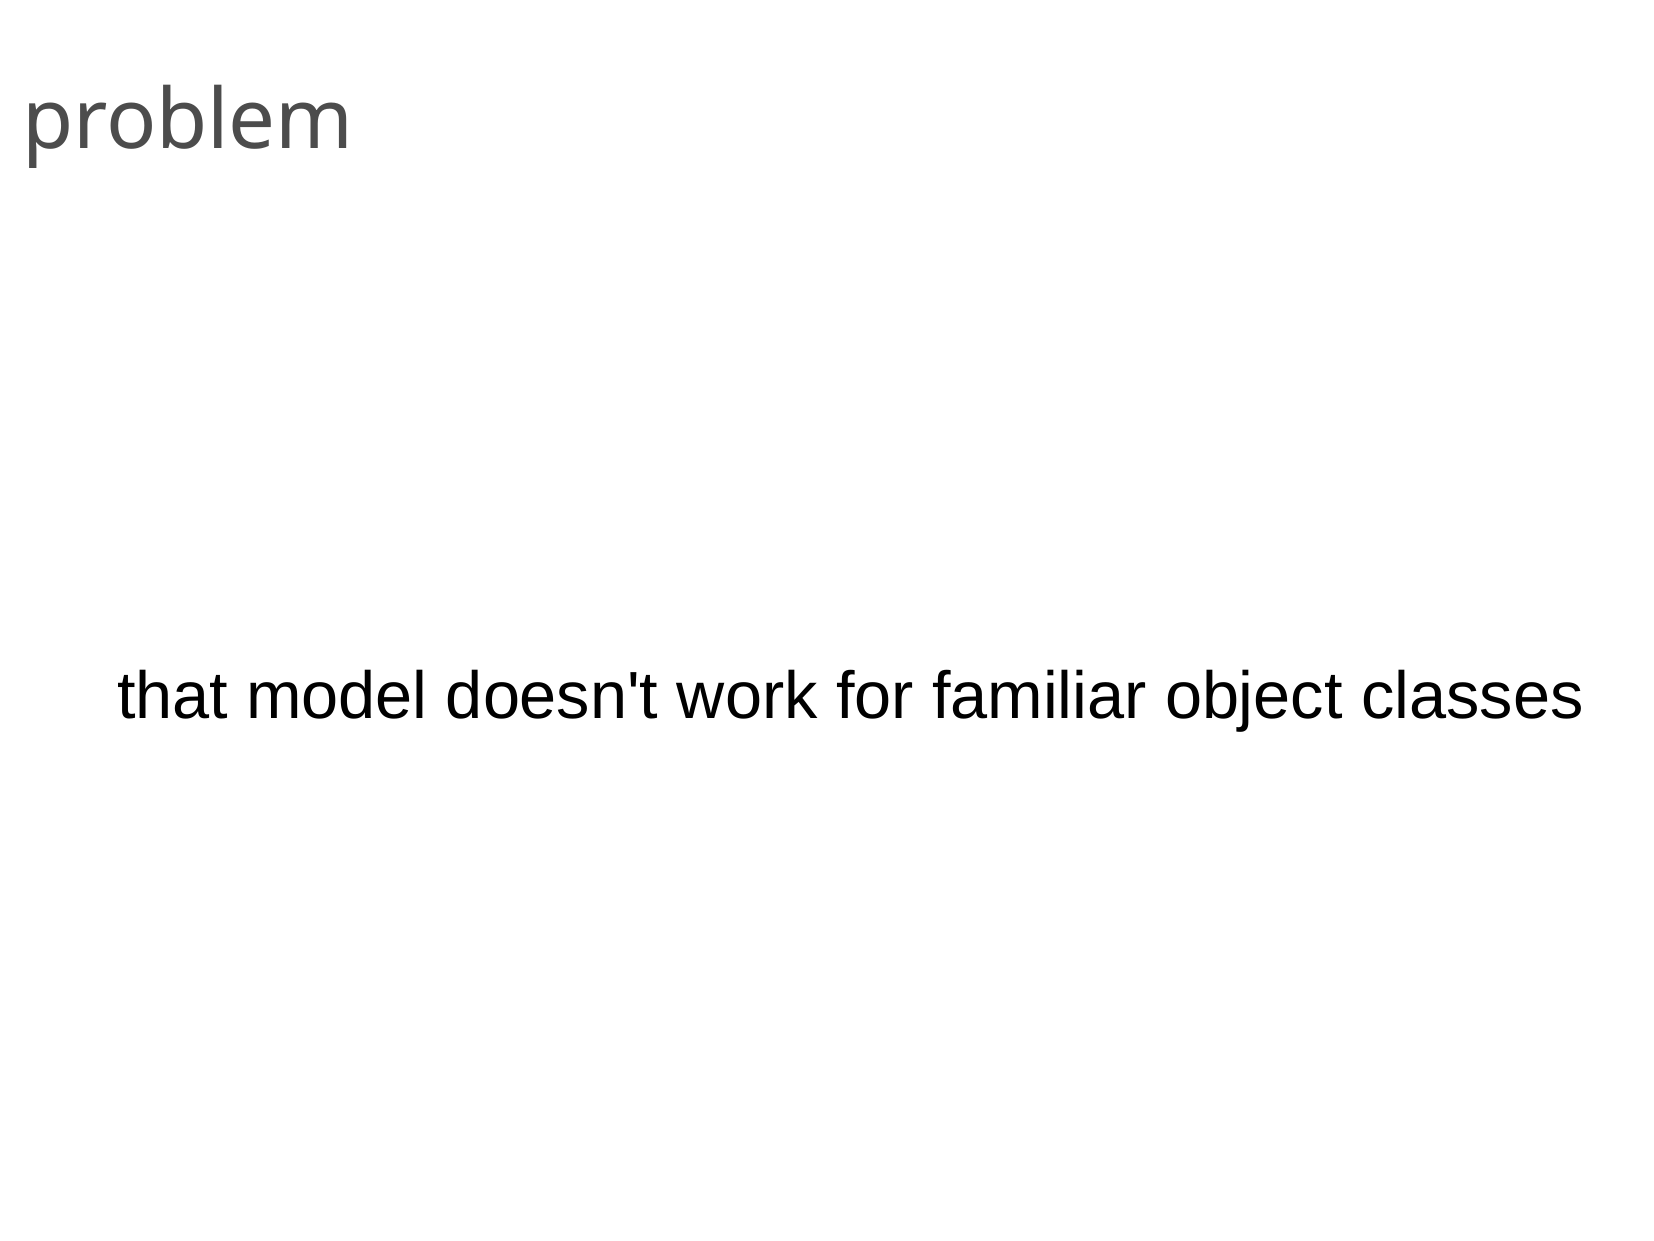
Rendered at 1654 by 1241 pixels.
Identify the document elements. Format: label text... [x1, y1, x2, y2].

subtitle that model doesn't work for familiar object classes [25, 226, 1654, 1166]
title problem [22, 19, 1654, 213]
